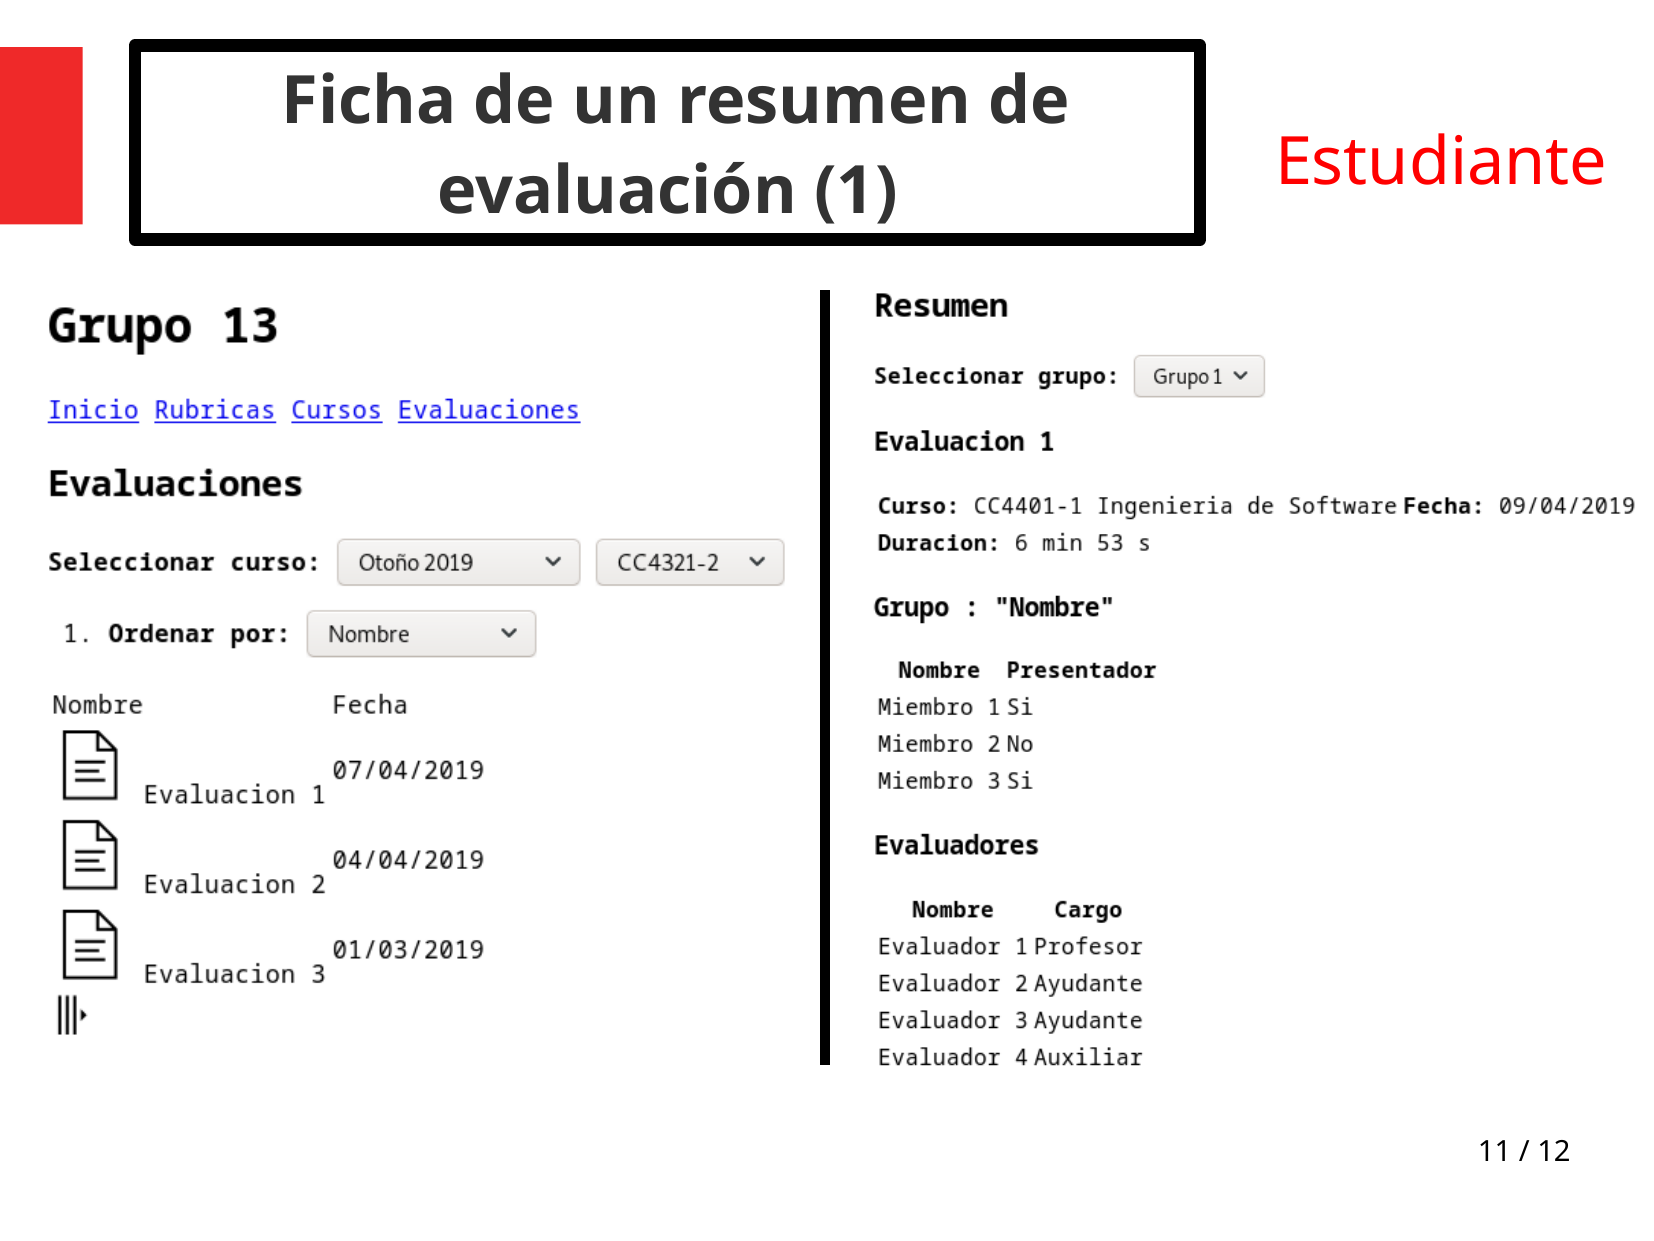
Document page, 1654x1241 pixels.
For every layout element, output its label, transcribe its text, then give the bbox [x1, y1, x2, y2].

picture [870, 284, 1654, 1079]
text_box Estudiante [1188, 15, 1654, 195]
title Ficha de un resumen de evaluación (1) [135, 45, 1201, 240]
picture [45, 291, 820, 1051]
